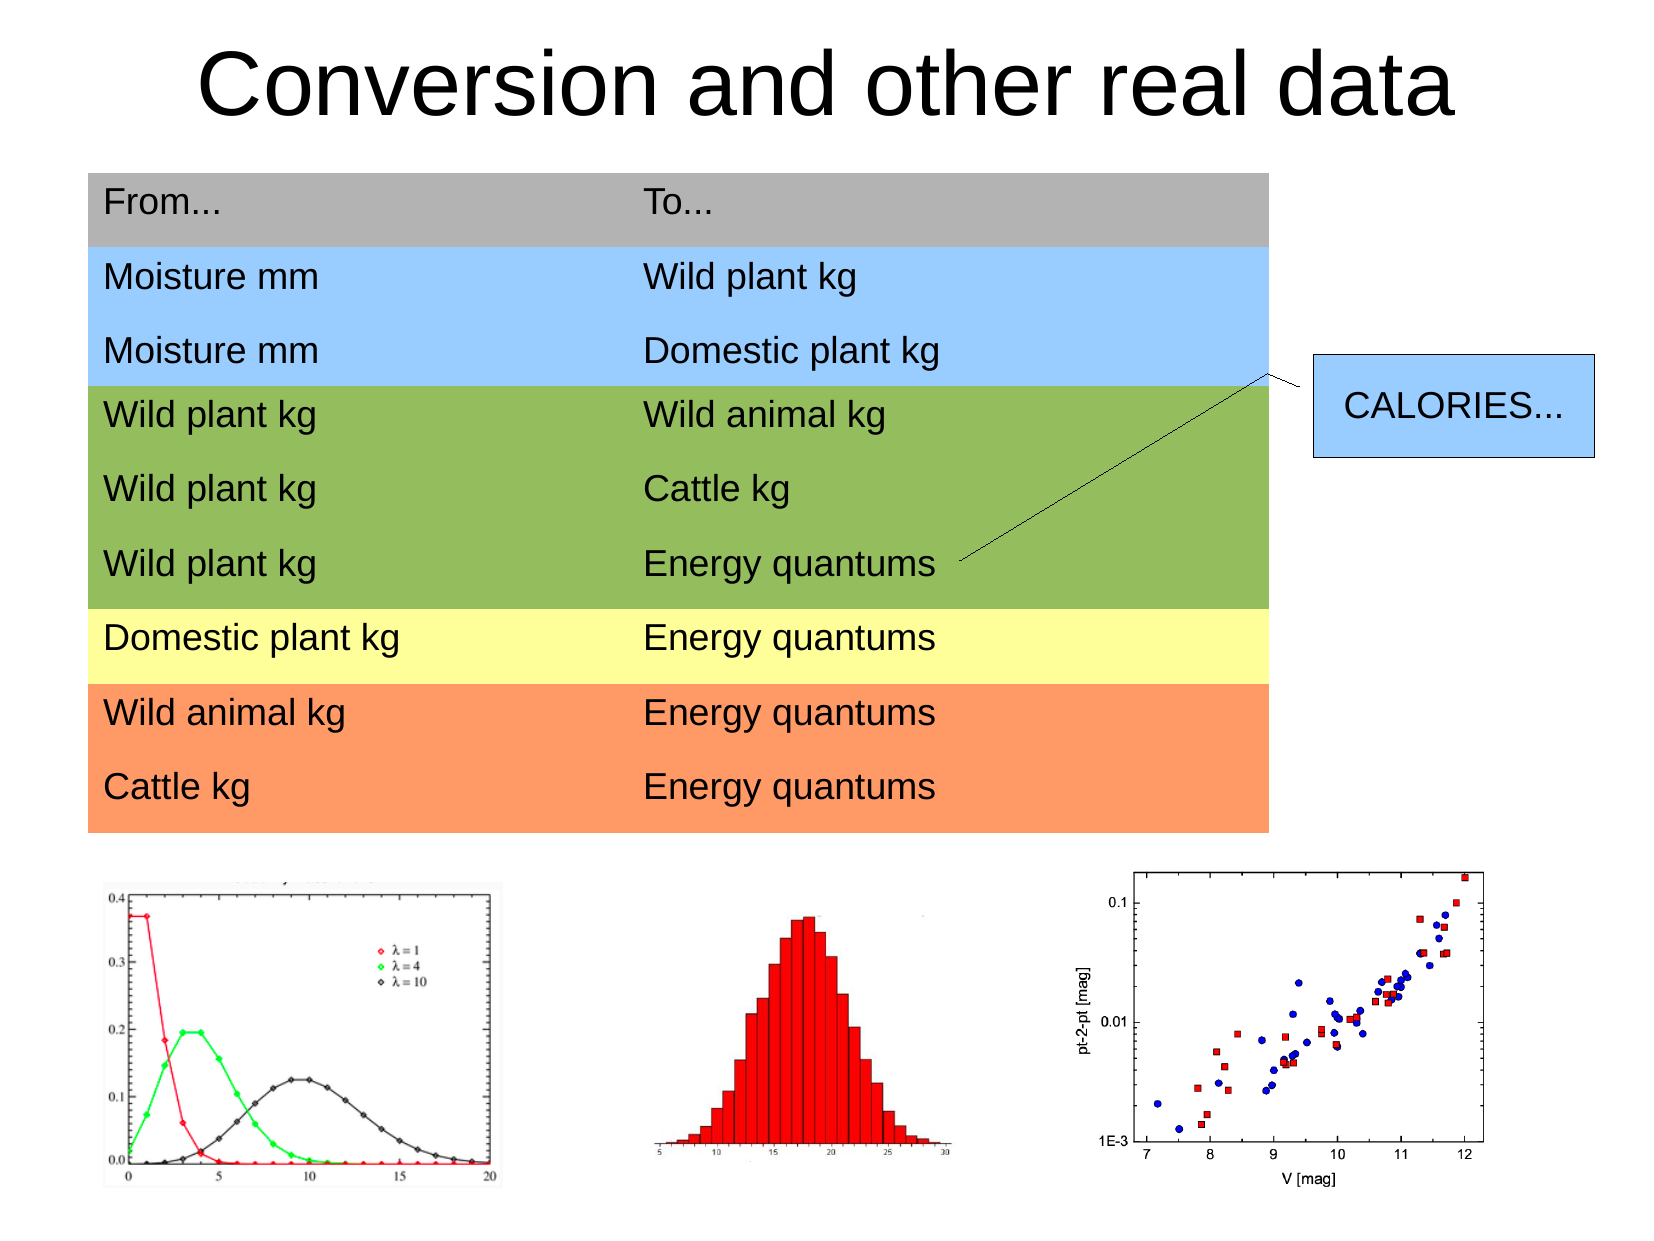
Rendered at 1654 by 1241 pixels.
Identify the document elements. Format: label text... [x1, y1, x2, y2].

table_cell [481, 460, 628, 535]
table_cell [481, 758, 628, 833]
table_cell [1104, 322, 1269, 386]
table_cell Moisture mm [88, 322, 481, 386]
table_cell [1104, 684, 1269, 758]
table_cell [1104, 460, 1269, 535]
table_header From... [88, 173, 481, 247]
title Conversion and other real data [82, 19, 1571, 148]
table_cell Domestic plant kg [88, 609, 481, 684]
table_cell [481, 322, 628, 386]
table_cell [1104, 460, 1123, 472]
table_cell Domestic plant kg [628, 322, 1104, 386]
table_cell Cattle kg [628, 460, 1104, 535]
table_cell [481, 247, 628, 322]
table_cell Energy quantums [628, 535, 1104, 609]
table_cell Wild animal kg [88, 684, 481, 758]
table_header [481, 173, 628, 247]
table_cell [1104, 758, 1269, 833]
table_cell Energy quantums [628, 758, 1104, 833]
table_cell Moisture mm [88, 247, 481, 322]
table_cell [1249, 374, 1269, 386]
table_cell Cattle kg [1004, 474, 1104, 535]
table_cell [1127, 386, 1269, 460]
table_cell Wild animal kg [628, 386, 1104, 460]
picture [103, 882, 503, 1189]
picture [649, 915, 955, 1162]
table_cell [481, 684, 628, 758]
table_cell [1104, 535, 1269, 609]
table_cell Wild plant kg [628, 247, 1104, 322]
table_cell [1104, 386, 1245, 460]
picture [1075, 871, 1484, 1187]
table_cell [1104, 247, 1269, 322]
table_cell Wild plant kg [88, 535, 481, 609]
table_cell [481, 535, 628, 609]
table_cell Wild plant kg [88, 460, 481, 535]
table_cell Cattle kg [88, 758, 481, 833]
table_cell [481, 609, 628, 684]
text_box CALORIES... [1314, 354, 1594, 458]
table_cell [481, 386, 628, 460]
table_cell Energy quantums [628, 609, 1104, 684]
table_cell [1104, 609, 1269, 684]
table_cell Wild plant kg [88, 386, 481, 460]
table_header [1104, 173, 1269, 247]
table_header To... [628, 173, 1104, 247]
table_cell Energy quantums [628, 684, 1104, 758]
